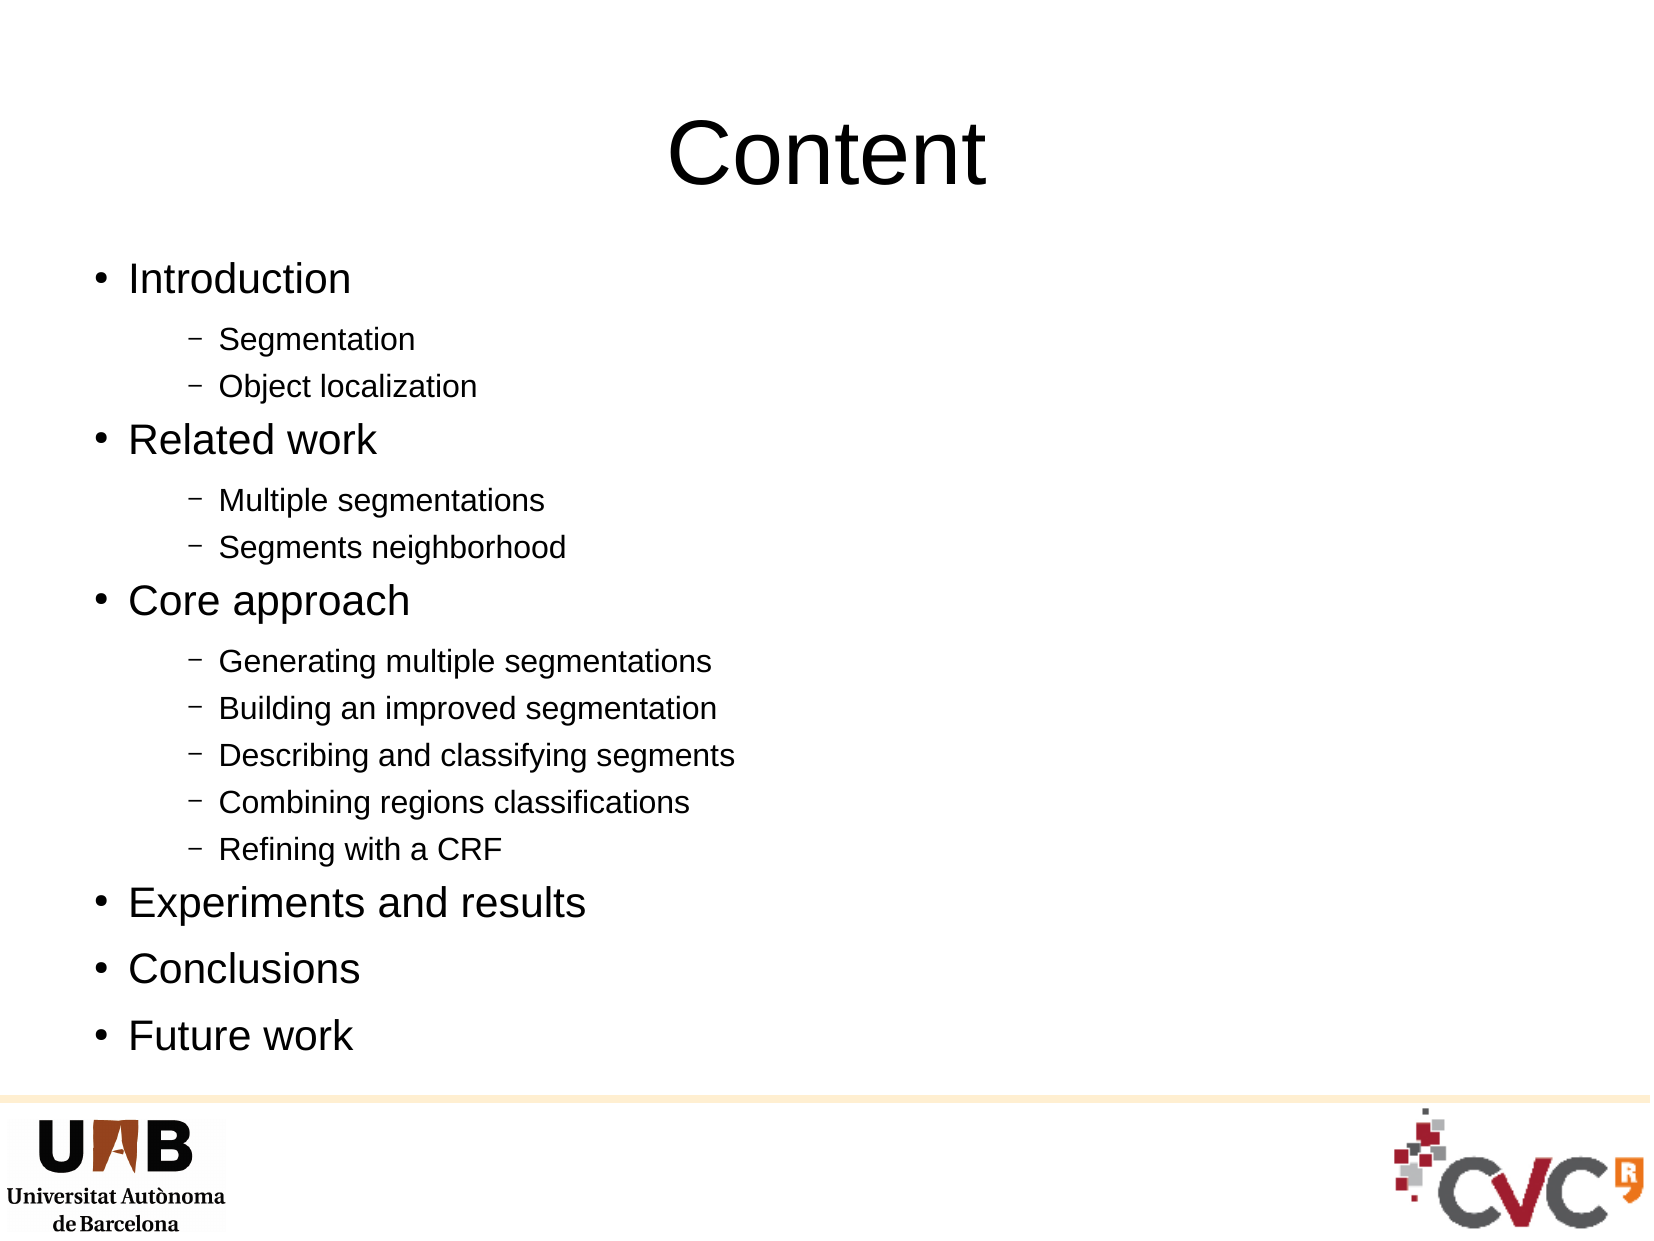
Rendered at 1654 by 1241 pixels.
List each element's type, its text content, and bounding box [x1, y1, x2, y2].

picture [7, 1119, 226, 1232]
picture [1393, 1107, 1650, 1235]
list Introduction Segmentation Object localization Related work Multiple segmentations Segments neighborhood Core approach Generating multiple segmentations Building an improved segmentation Describing and classifying segments Combining regions classifications Refining with a CRF Experiments and results Conclusions Future work [82, 254, 1571, 1074]
title Content [82, 49, 1571, 254]
